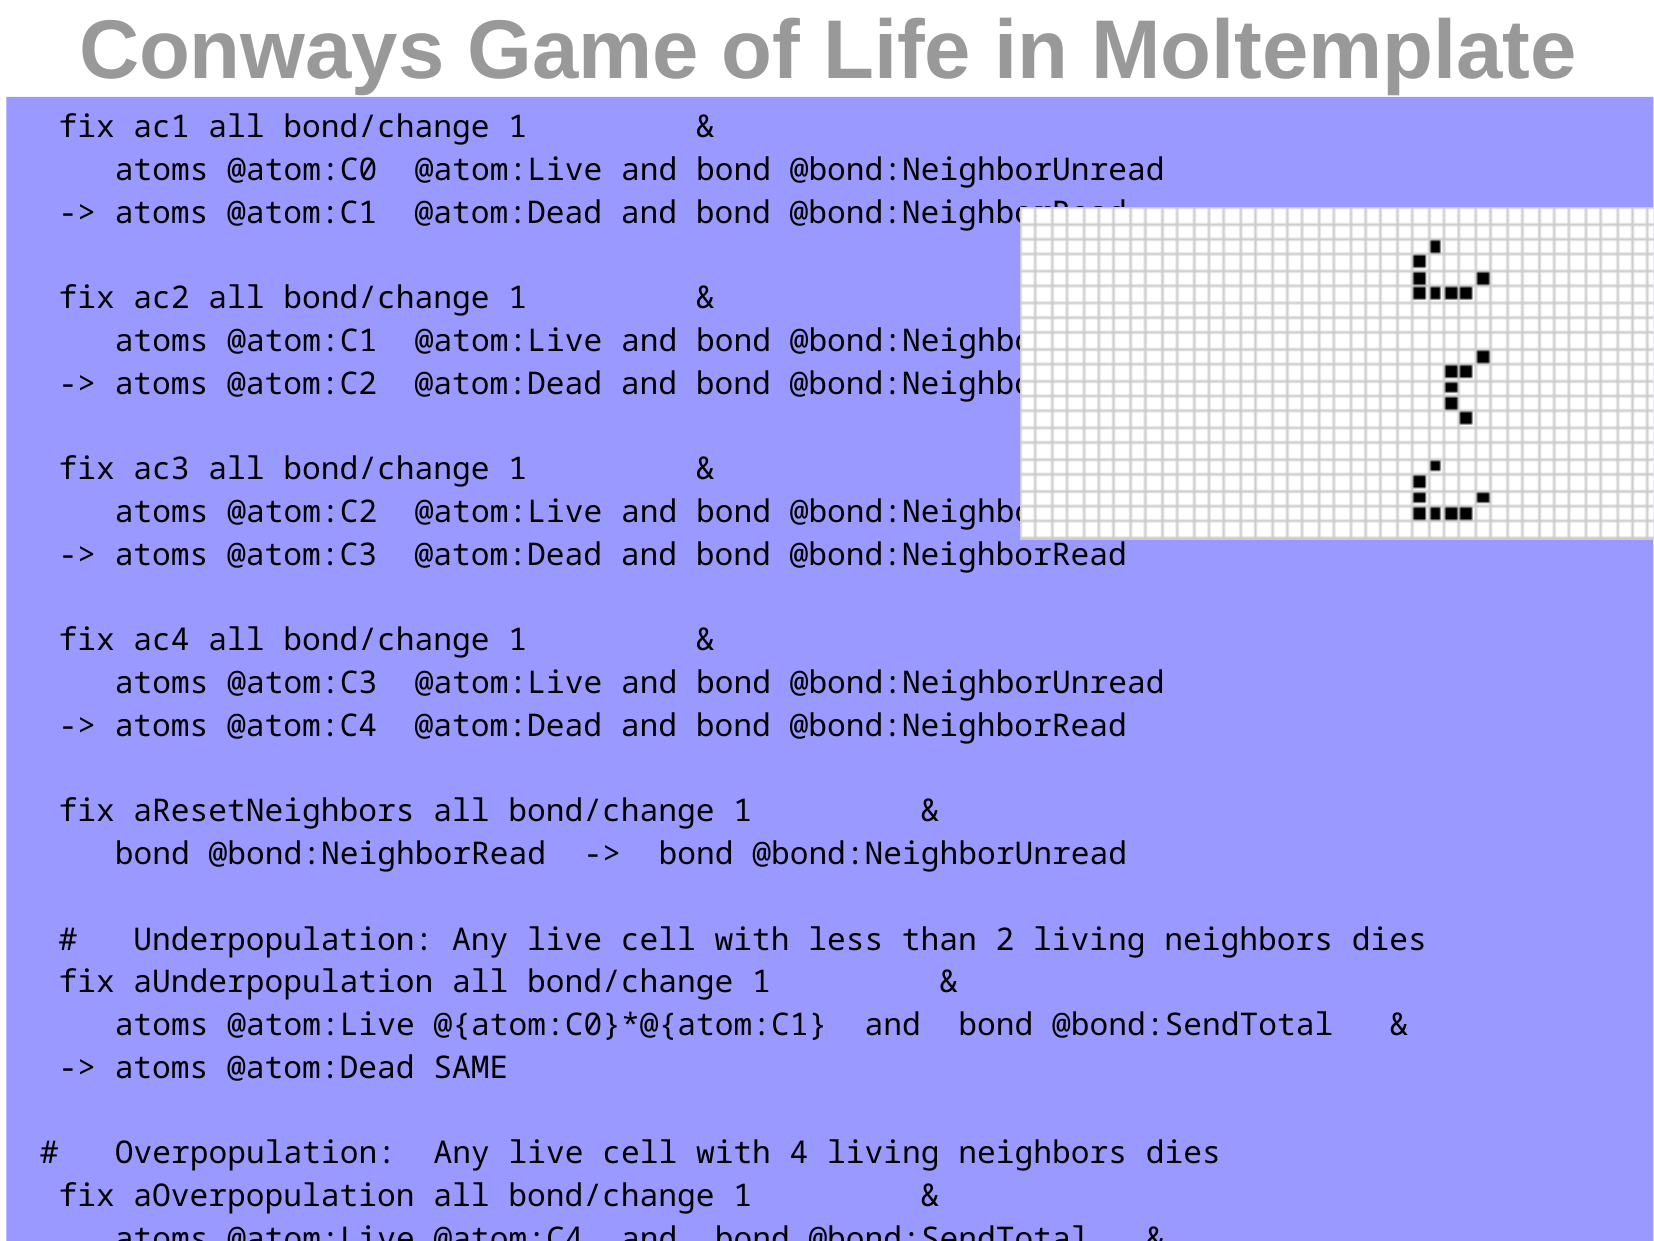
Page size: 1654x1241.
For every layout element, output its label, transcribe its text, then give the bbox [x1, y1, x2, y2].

picture [1020, 207, 1654, 541]
text_box fix ac1 all bond/change 1 & atoms @atom:C0 @atom:Live and bond @bond:NeighborUnread -> atoms @atom:C1 @atom:Dead and bond @bond:NeighborRead fix ac2 all bond/change 1 & atoms @atom:C1 @atom:Live and bond @bond:NeighborUnread -> atoms @atom:C2 @atom:Dead and bond @bond:NeighborRead fix ac3 all bond/change 1 & atoms @atom:C2 @atom:Live and bond @bond:NeighborUnread -> atoms @atom:C3 @atom:Dead and bond @bond:NeighborRead fix ac4 all bond/change 1 & atoms @atom:C3 @atom:Live and bond @bond:NeighborUnread -> atoms @atom:C4 @atom:Dead and bond @bond:NeighborRead fix aResetNeighbors all bond/change 1 & bond @bond:NeighborRead -> bond @bond:NeighborUnread # Underpopulation: Any live cell with less than 2 living neighbors dies fix aUnderpopulation all bond/change 1 & atoms @atom:Live @{atom:C0}*@{atom:C1} and bond @bond:SendTotal & -> atoms @atom:Dead SAME # Overpopulation: Any live cell with 4 living neighbors dies fix aOverpopulation all bond/change 1 & atoms @atom:Live @atom:C4 and bond @bond:SendTotal & -> atoms @atom:Dead SAME # Birth: Any dead cell with exactly 3 living neighbors lives fix aBirth all bond/change 1 & atoms @atom:Dead @atom:C3 and bond @bond:SendTotal & -> atoms @atom:Live SAME fix aResetCounters all atom/change 1 & atom * -> atom @atom:C0 [6, 96, 1654, 1237]
title Conways Game of Life in Moltemplate [0, 0, 1654, 121]
